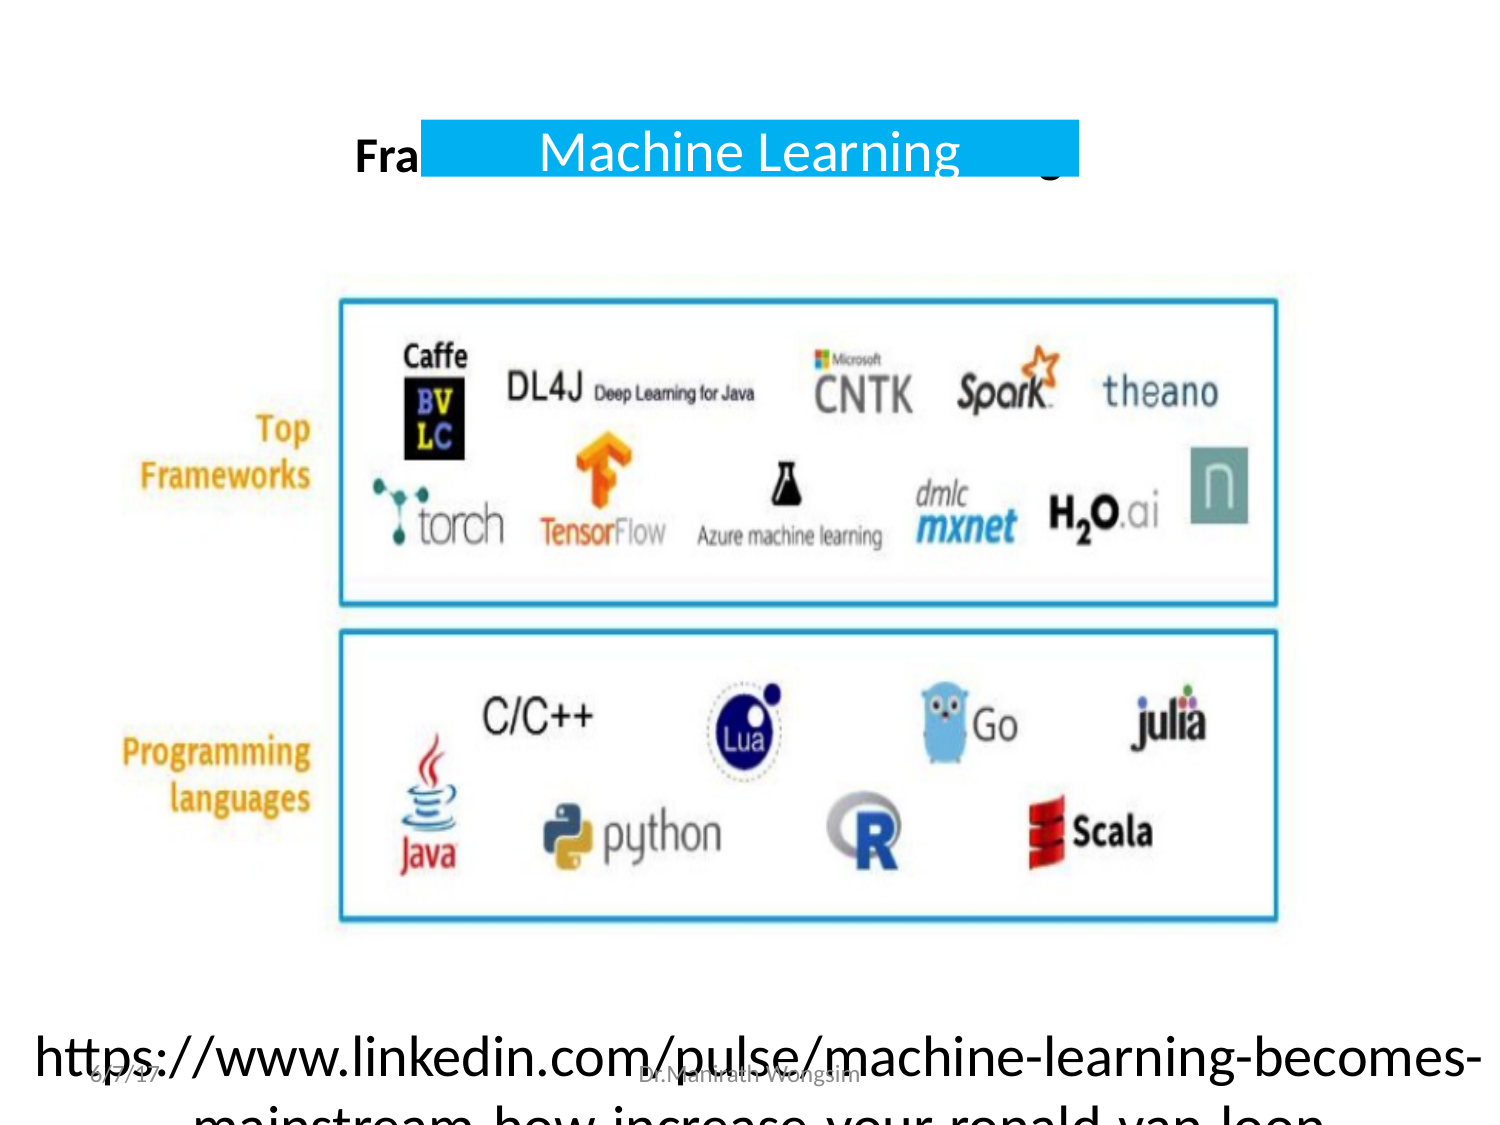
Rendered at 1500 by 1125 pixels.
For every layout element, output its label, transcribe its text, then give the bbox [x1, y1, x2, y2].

text_box 6/7/17 [74, 1042, 425, 1103]
text_box Machine Learning [421, 119, 1079, 177]
text_box https://www.linkedin.com/pulse/machine-learning-becomes-mainstream-how-increase-your-ronald-van-loon [18, 1011, 1500, 1125]
picture [91, 239, 1322, 949]
text_box Dr.Manirath Wongsim [512, 1042, 988, 1103]
text_box Frameworks for Machine Learning [340, 114, 1349, 190]
